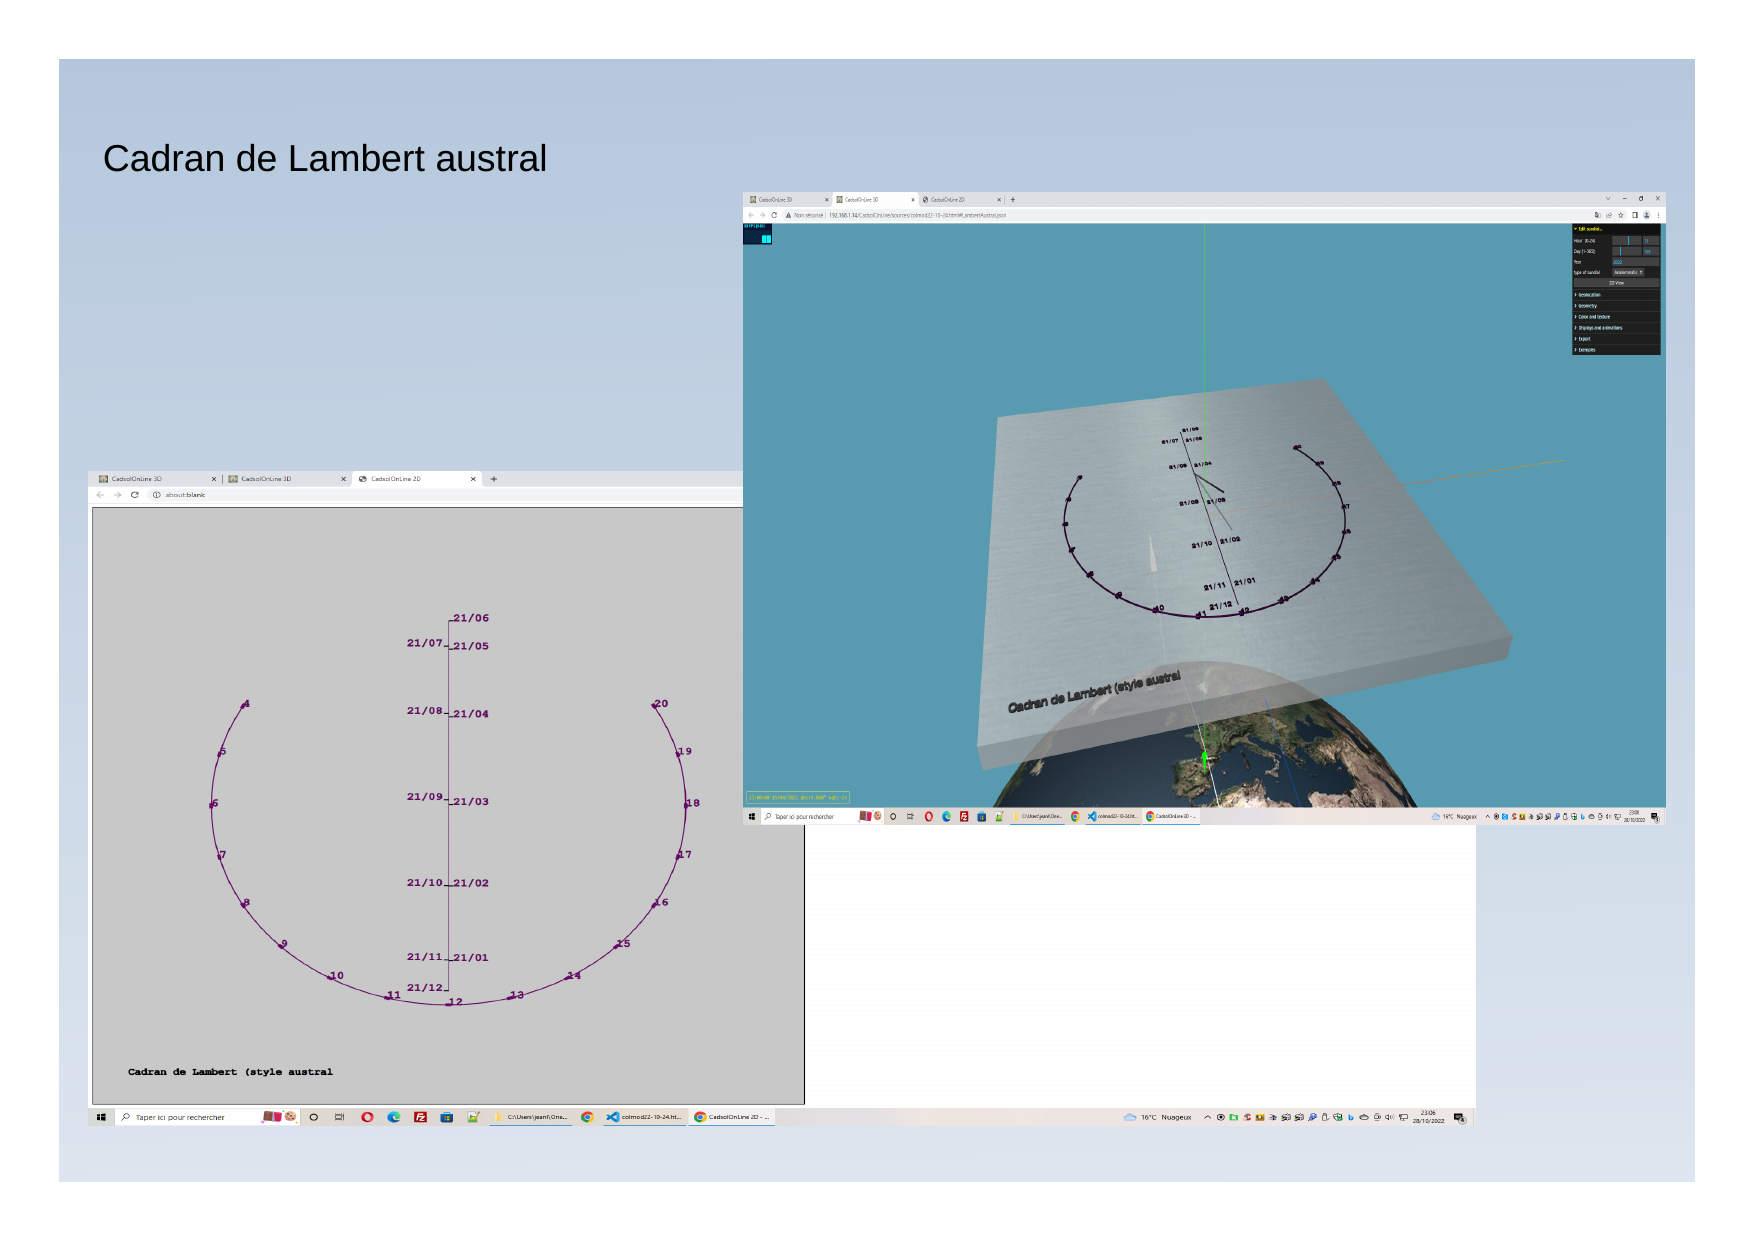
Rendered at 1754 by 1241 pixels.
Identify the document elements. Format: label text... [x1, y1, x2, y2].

text_box Cadran de Lambert austral [88, 130, 644, 250]
picture [88, 192, 1666, 1126]
